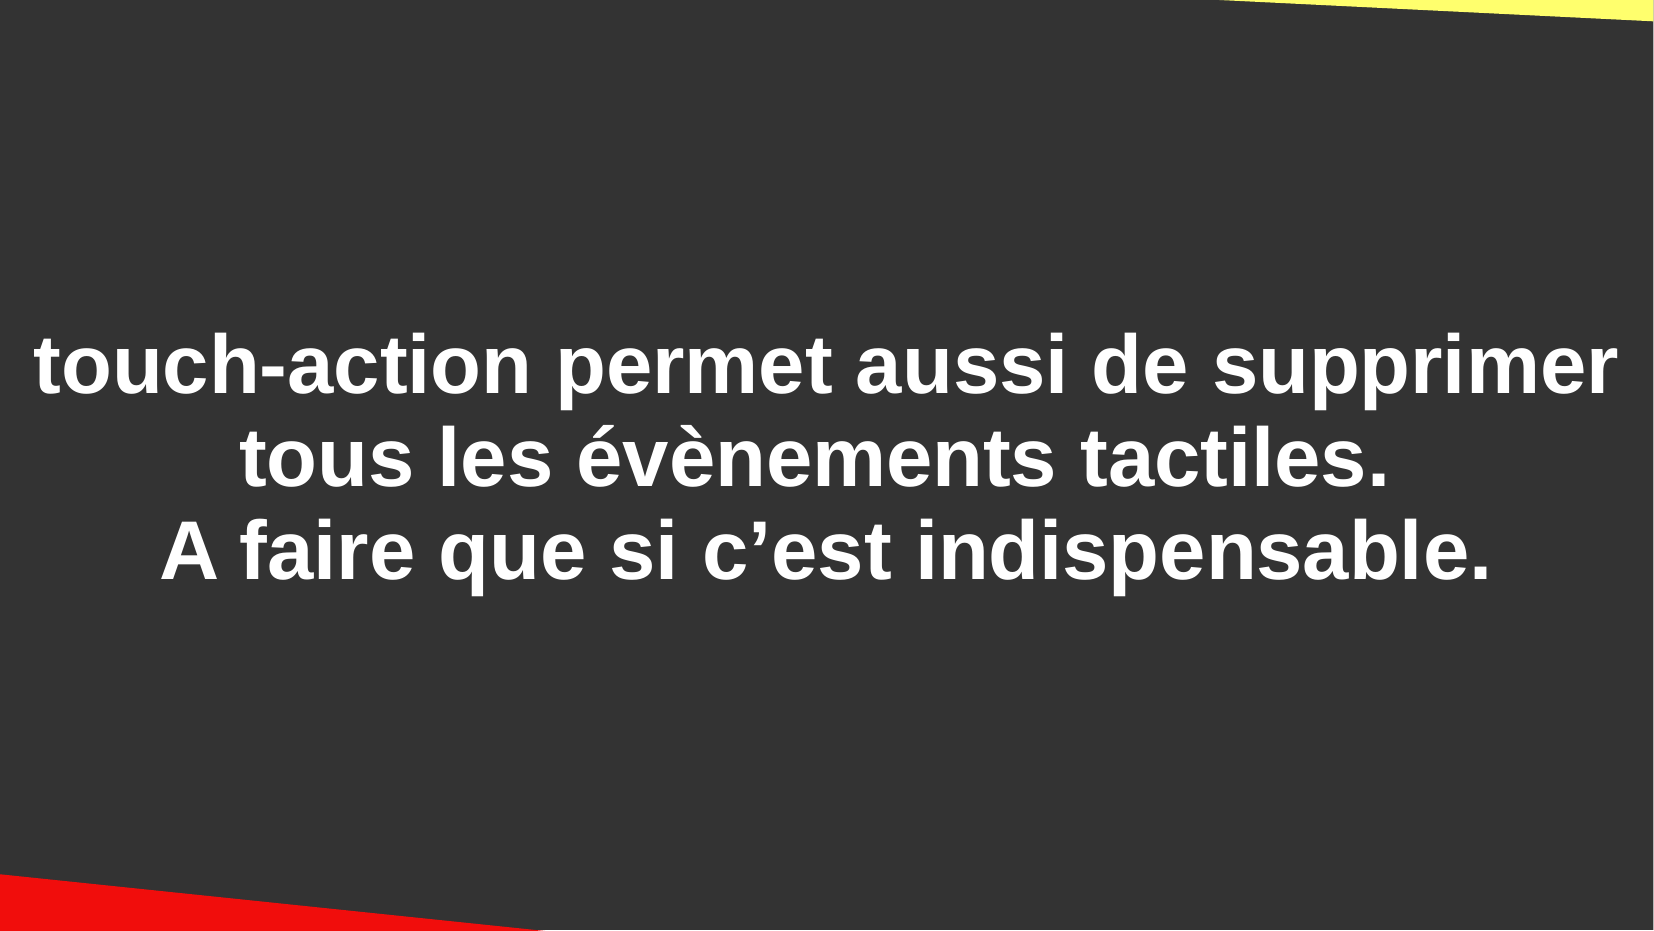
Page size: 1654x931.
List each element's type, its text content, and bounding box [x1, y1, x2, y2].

text_box [1219, 0, 1654, 22]
title touch-action permet aussi de supprimer tous les évènements tactiles. A faire que si c’est indispensable. [31, 318, 1622, 598]
text_box [0, 874, 546, 931]
